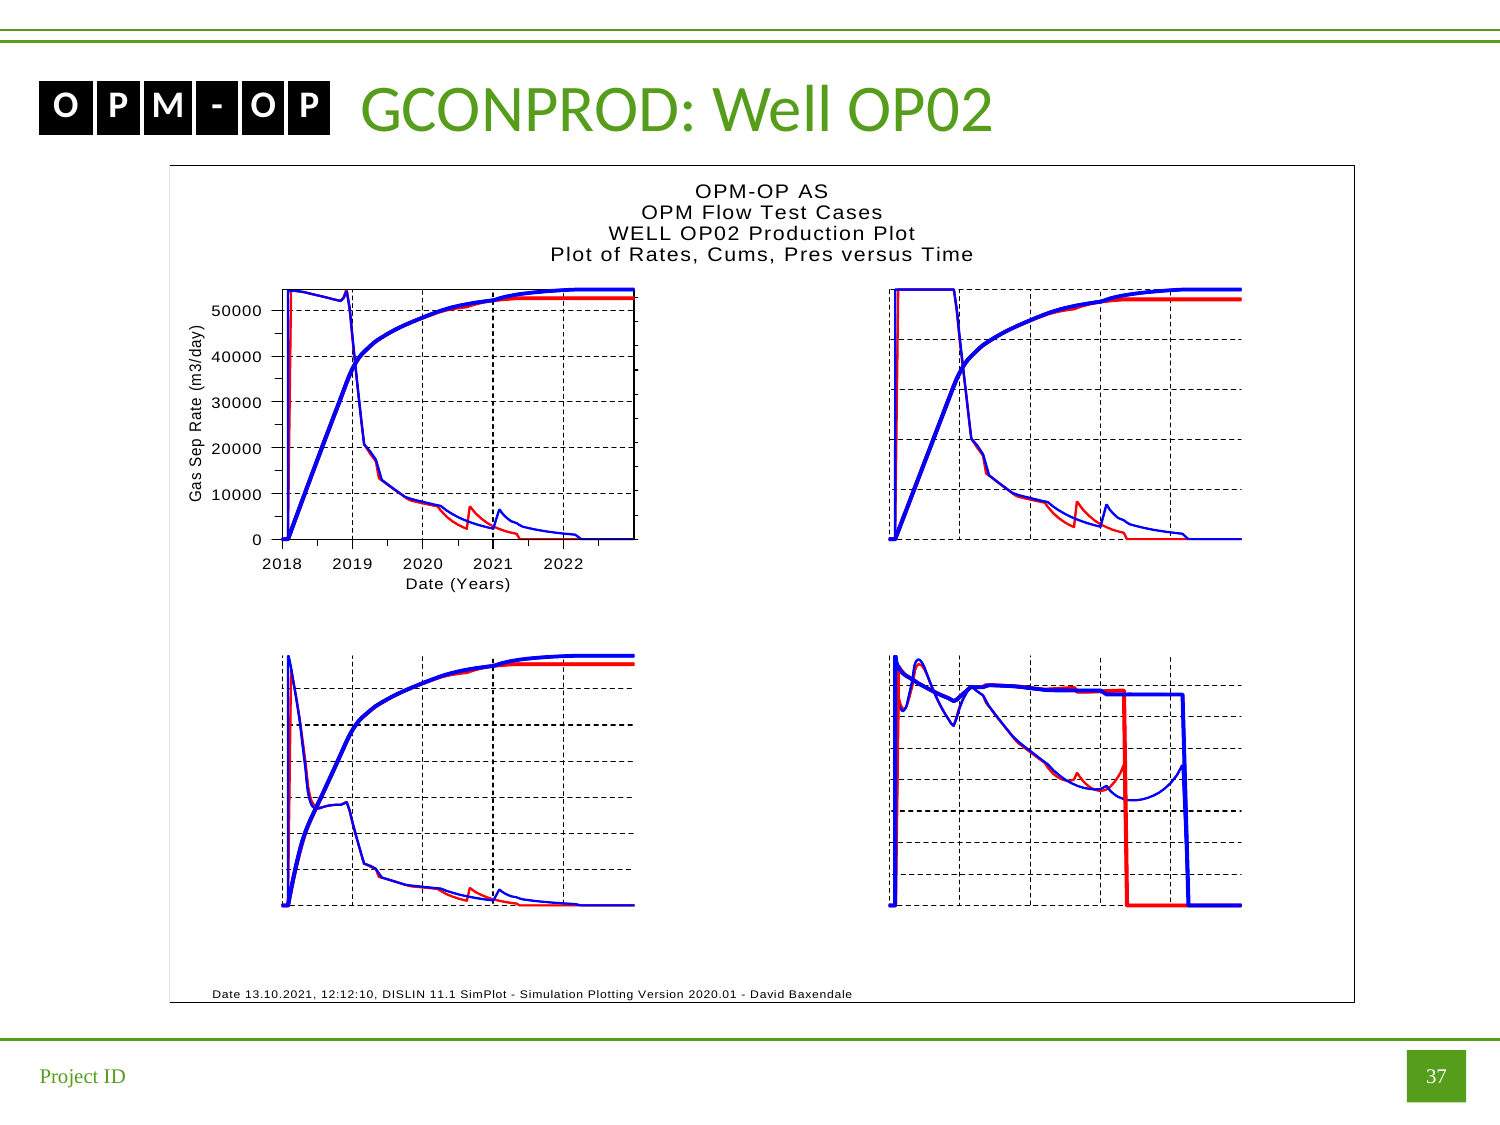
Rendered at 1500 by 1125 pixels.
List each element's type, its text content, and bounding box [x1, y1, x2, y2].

picture [169, 165, 1356, 1004]
title GCONPROD: Well OP02 [360, 77, 1425, 153]
